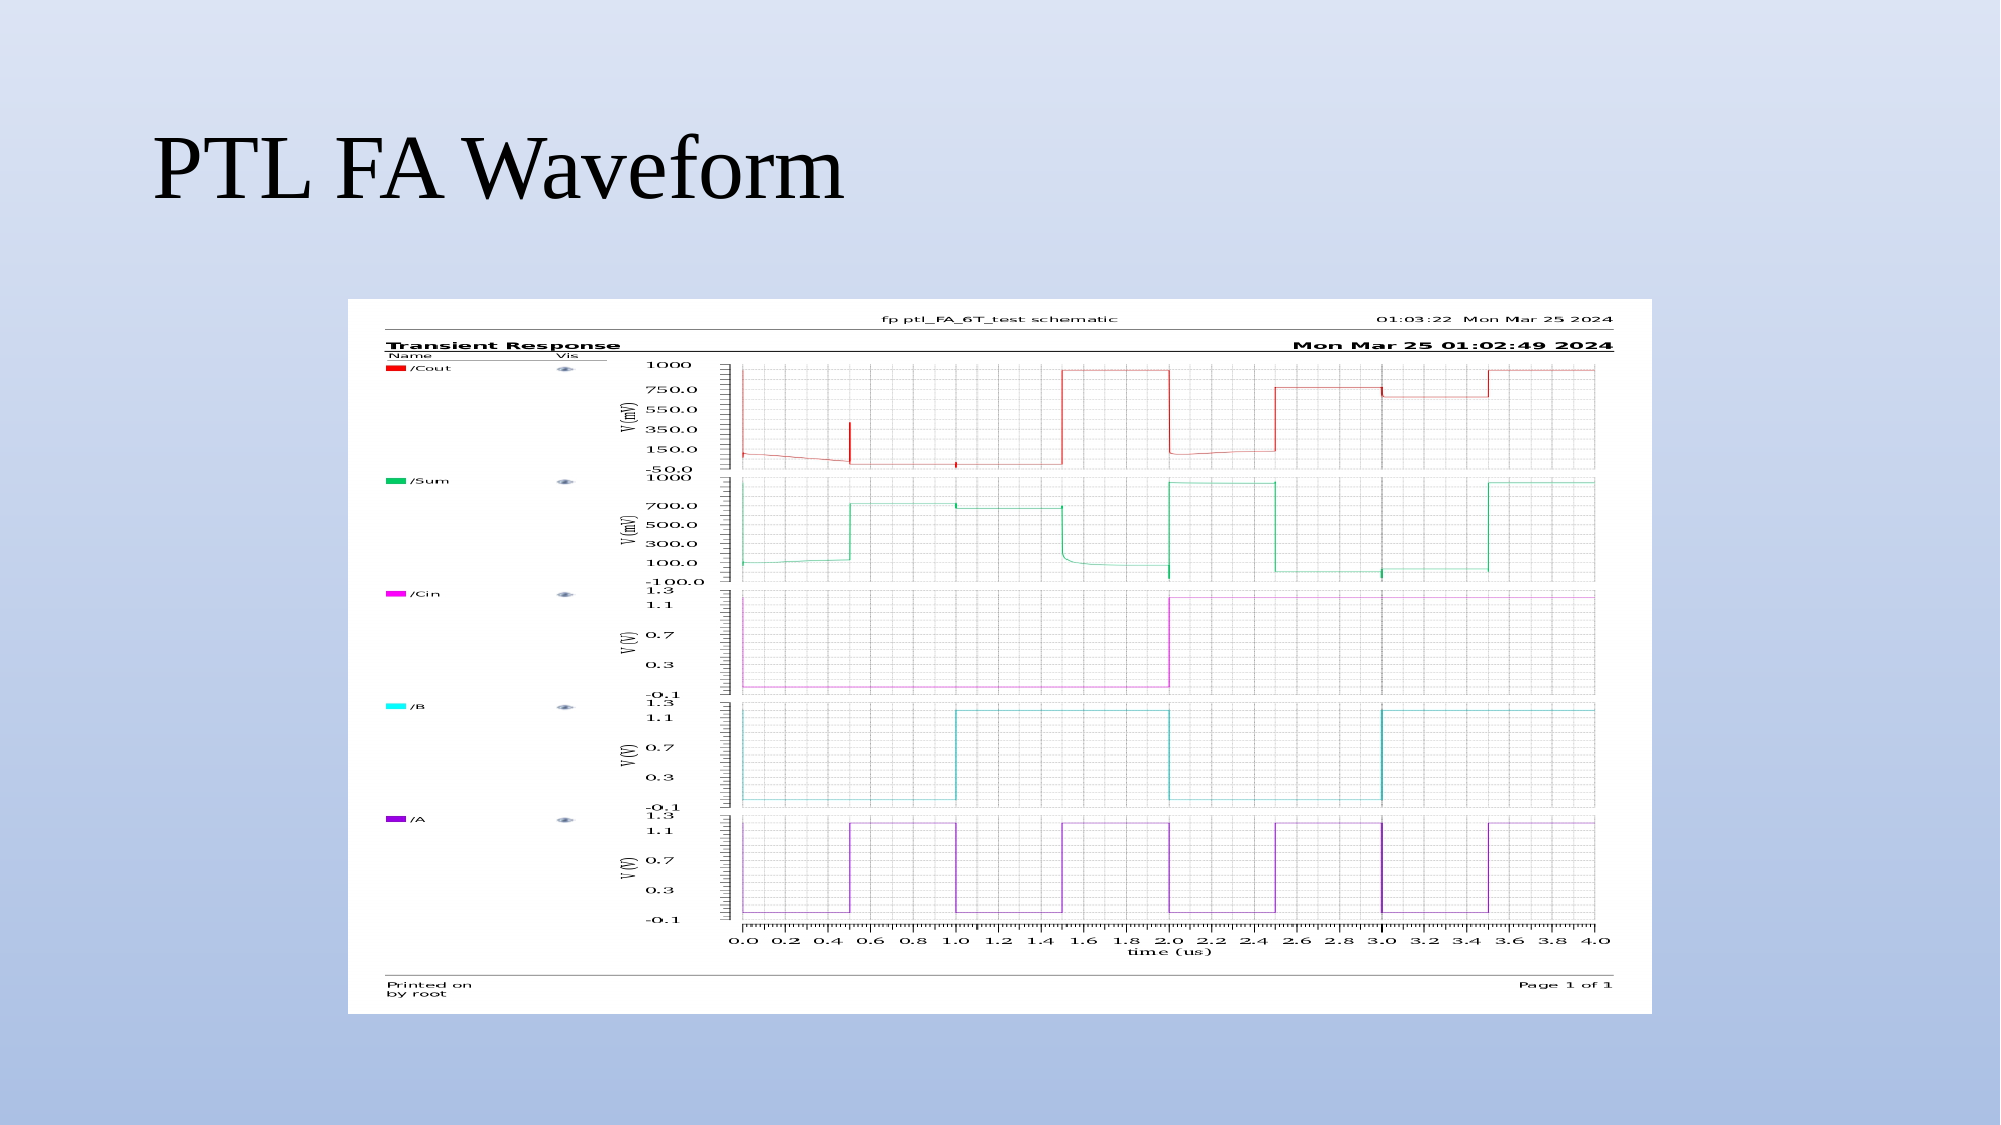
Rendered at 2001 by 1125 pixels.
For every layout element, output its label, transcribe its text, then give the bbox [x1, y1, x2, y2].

title PTL FA Waveform [137, 59, 1863, 278]
picture [348, 299, 1652, 1014]
